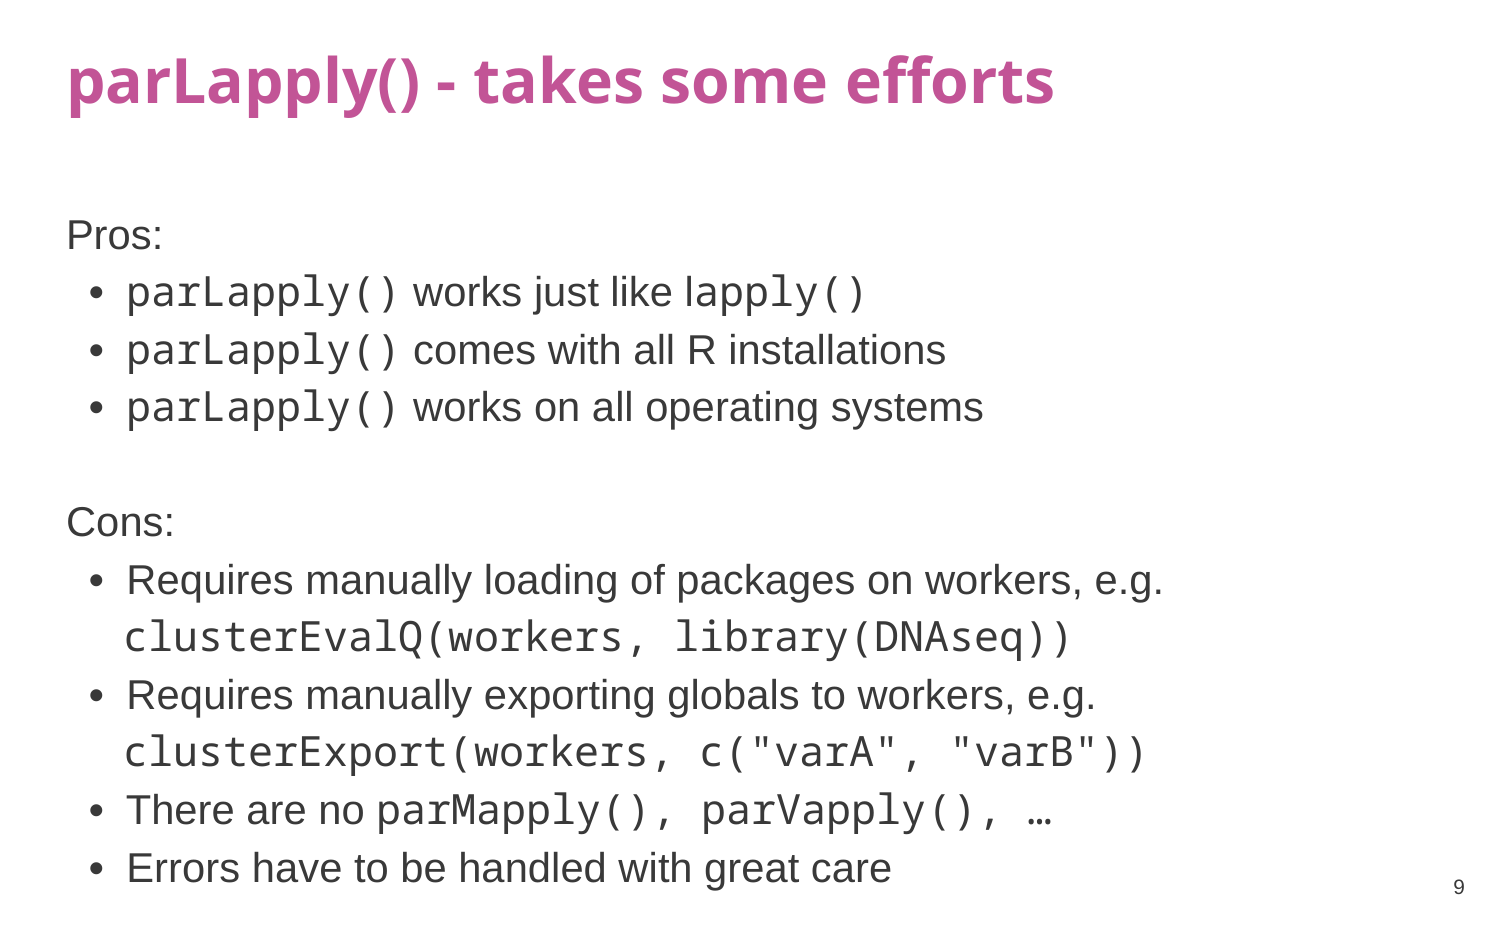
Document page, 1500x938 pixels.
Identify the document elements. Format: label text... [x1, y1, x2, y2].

slide_number <number> [1389, 849, 1480, 922]
list Pros: • parLapply() works just like lapply() • parLapply() comes with all R installations • parLapply() works on all operating systems Cons: • Requires manually loading of packages on workers, e.g. clusterEvalQ(workers, library(DNAseq)) • Requires manually exporting globals to workers, e.g. clusterExport(workers, c("varA", "varB")) • There are no parMapply(), parVapply(), … • Errors have to be handled with great care [51, 185, 1449, 877]
title parLapply() - takes some efforts [51, 25, 1449, 130]
